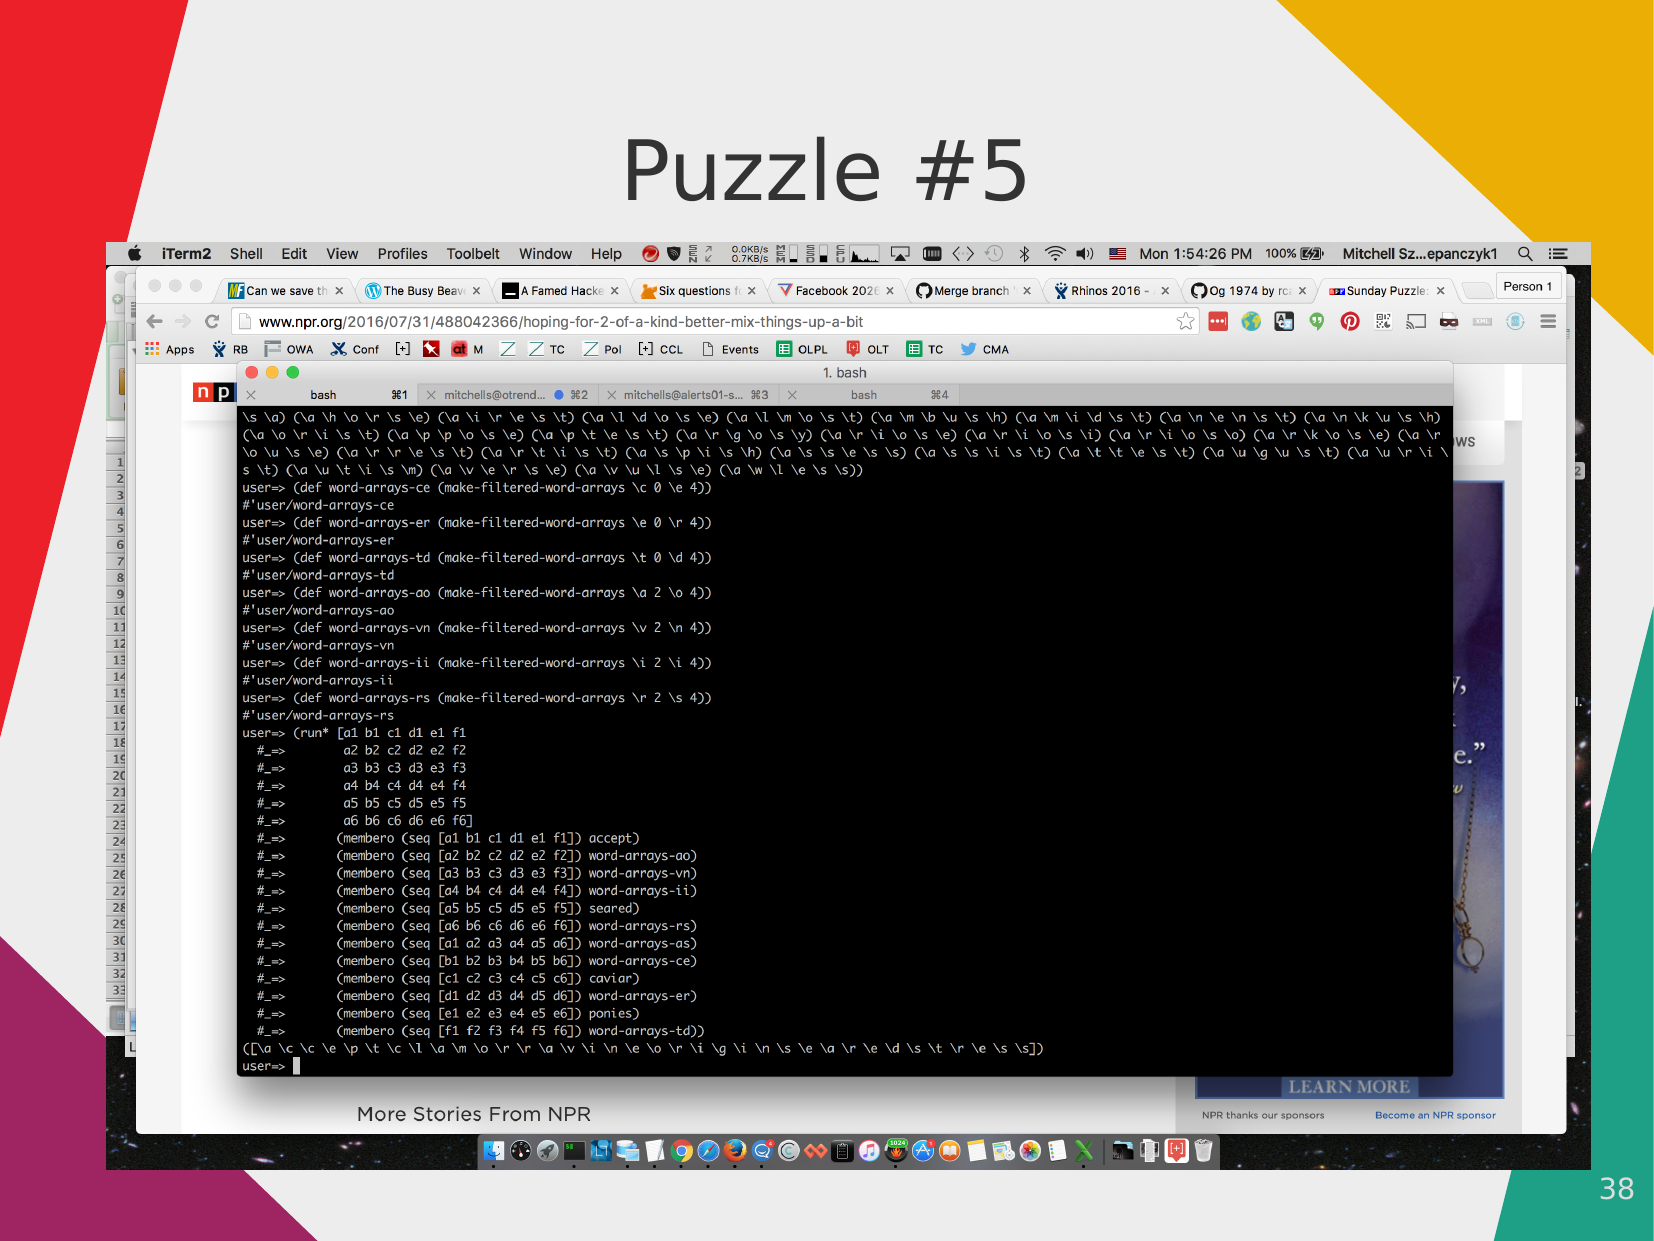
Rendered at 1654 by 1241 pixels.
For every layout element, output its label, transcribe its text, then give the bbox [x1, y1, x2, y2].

picture [106, 242, 1591, 1171]
title Puzzle #5 [114, 73, 1539, 242]
